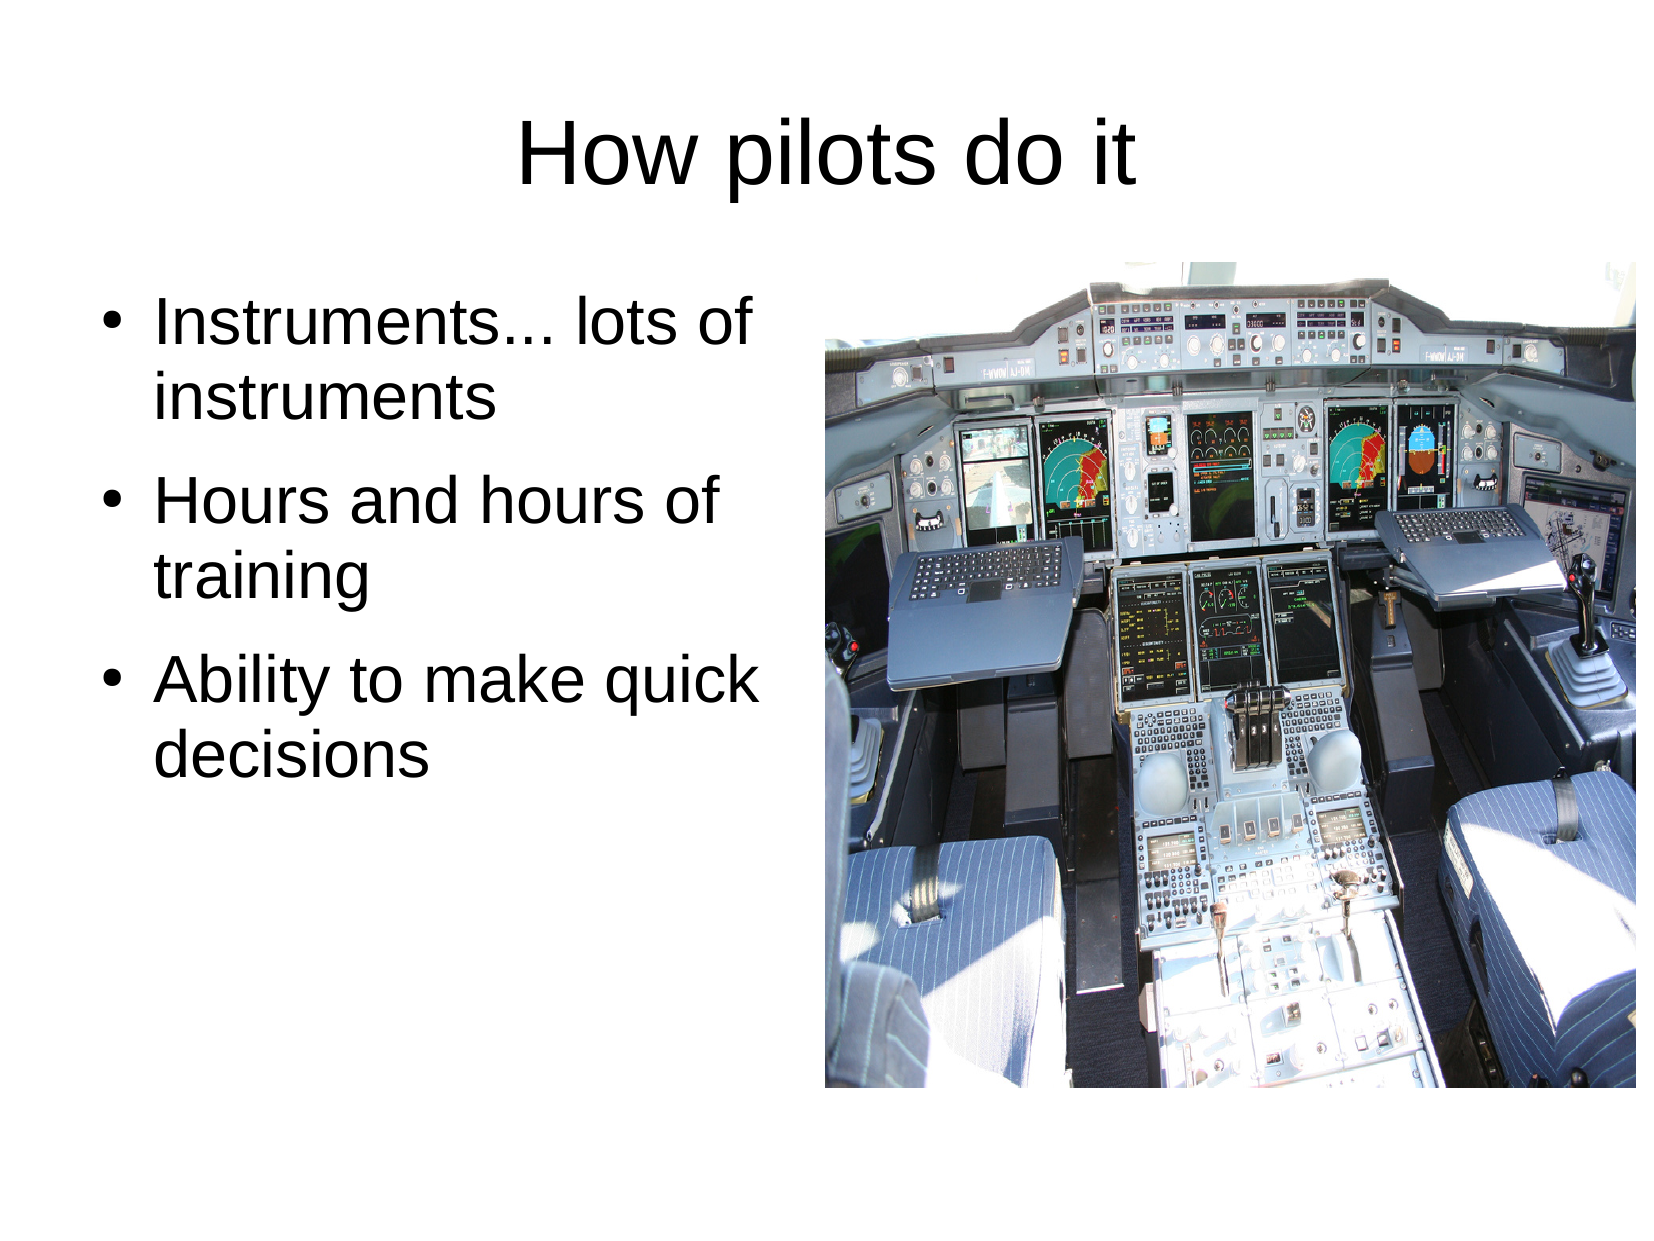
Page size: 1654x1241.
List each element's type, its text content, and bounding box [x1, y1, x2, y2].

list Instruments... lots of instruments Hours and hours of training Ability to make quick decisions [82, 284, 809, 1103]
title How pilots do it [82, 49, 1571, 257]
picture [825, 262, 1636, 1109]
